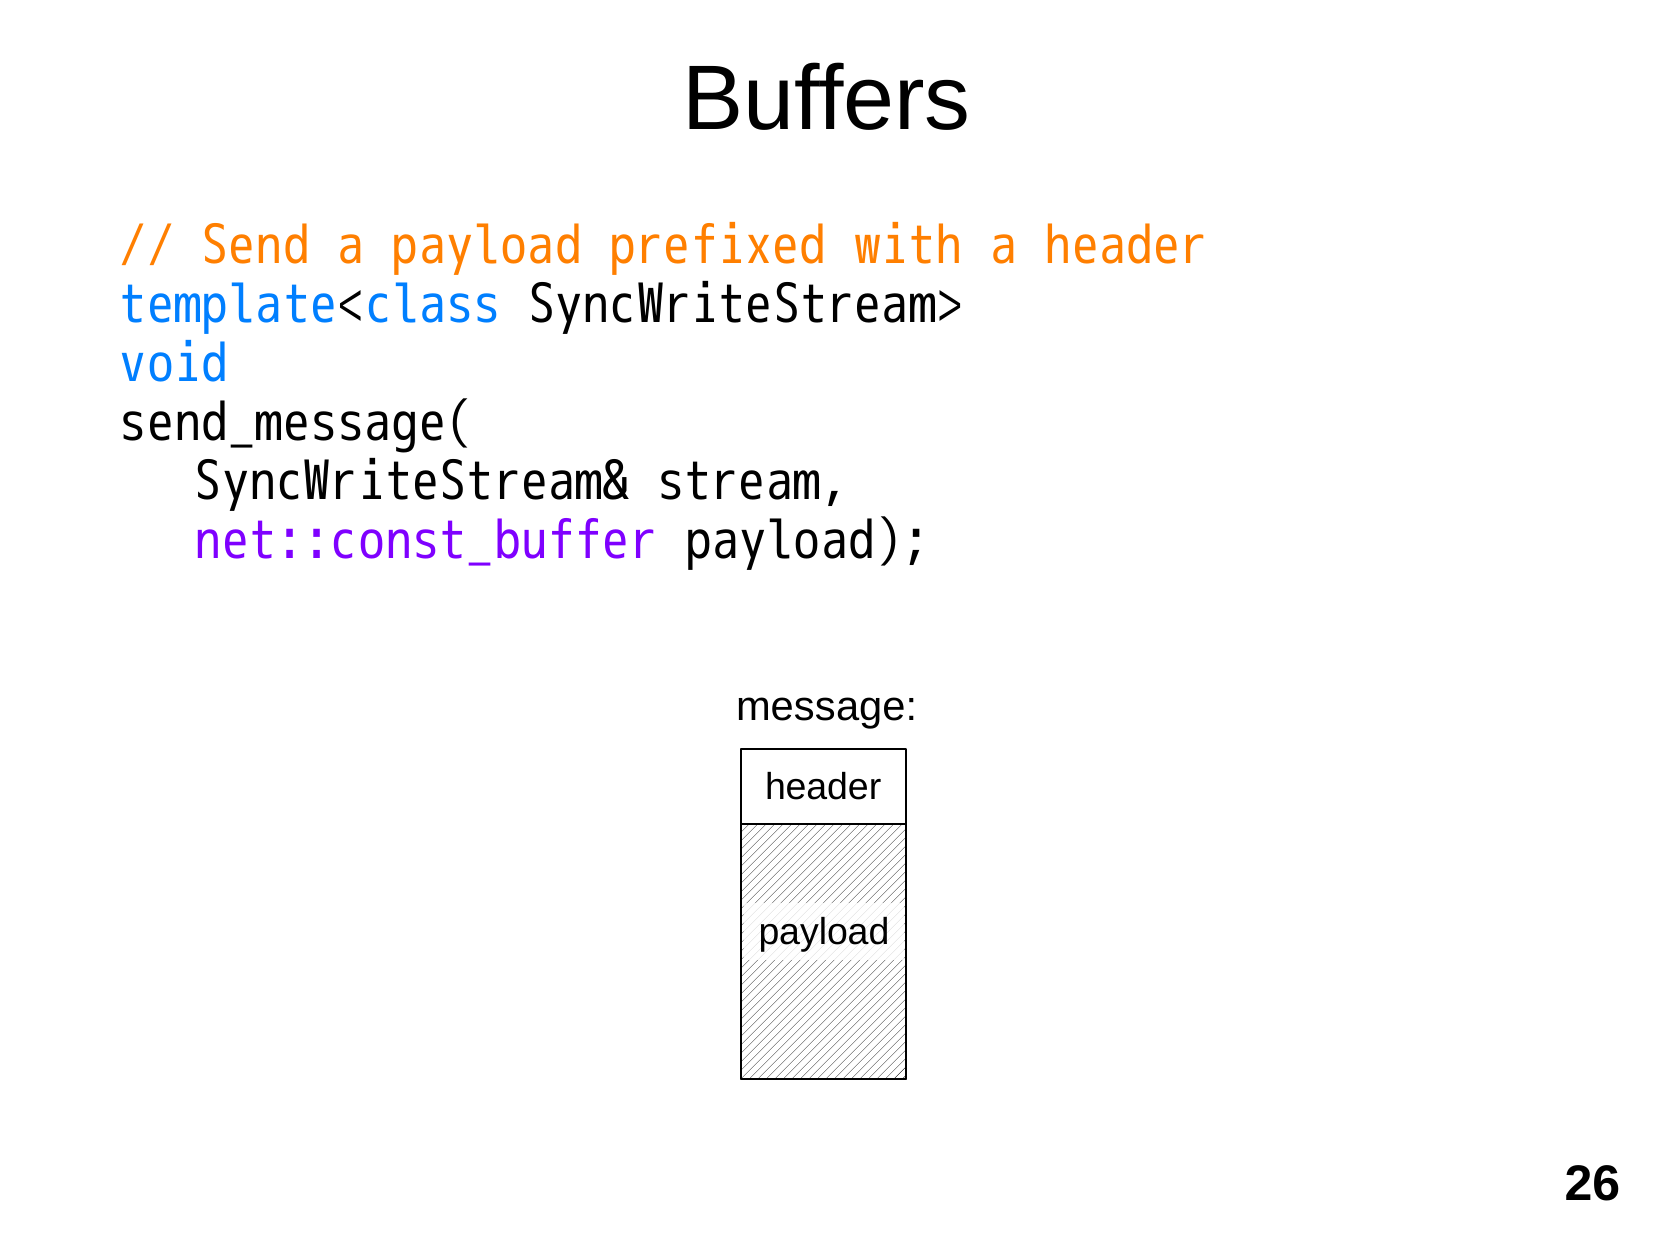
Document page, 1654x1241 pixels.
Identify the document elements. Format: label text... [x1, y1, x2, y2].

text_box header [750, 758, 897, 815]
text_box // Send a payload prefixed with a header template<class SyncWriteStream> void send_message( SyncWriteStream& stream, net::const_buffer payload); [104, 210, 1575, 576]
text_box [740, 749, 906, 1080]
title Buffers [82, 15, 1571, 181]
text_box payload [743, 902, 905, 960]
text_box message: [721, 675, 933, 737]
